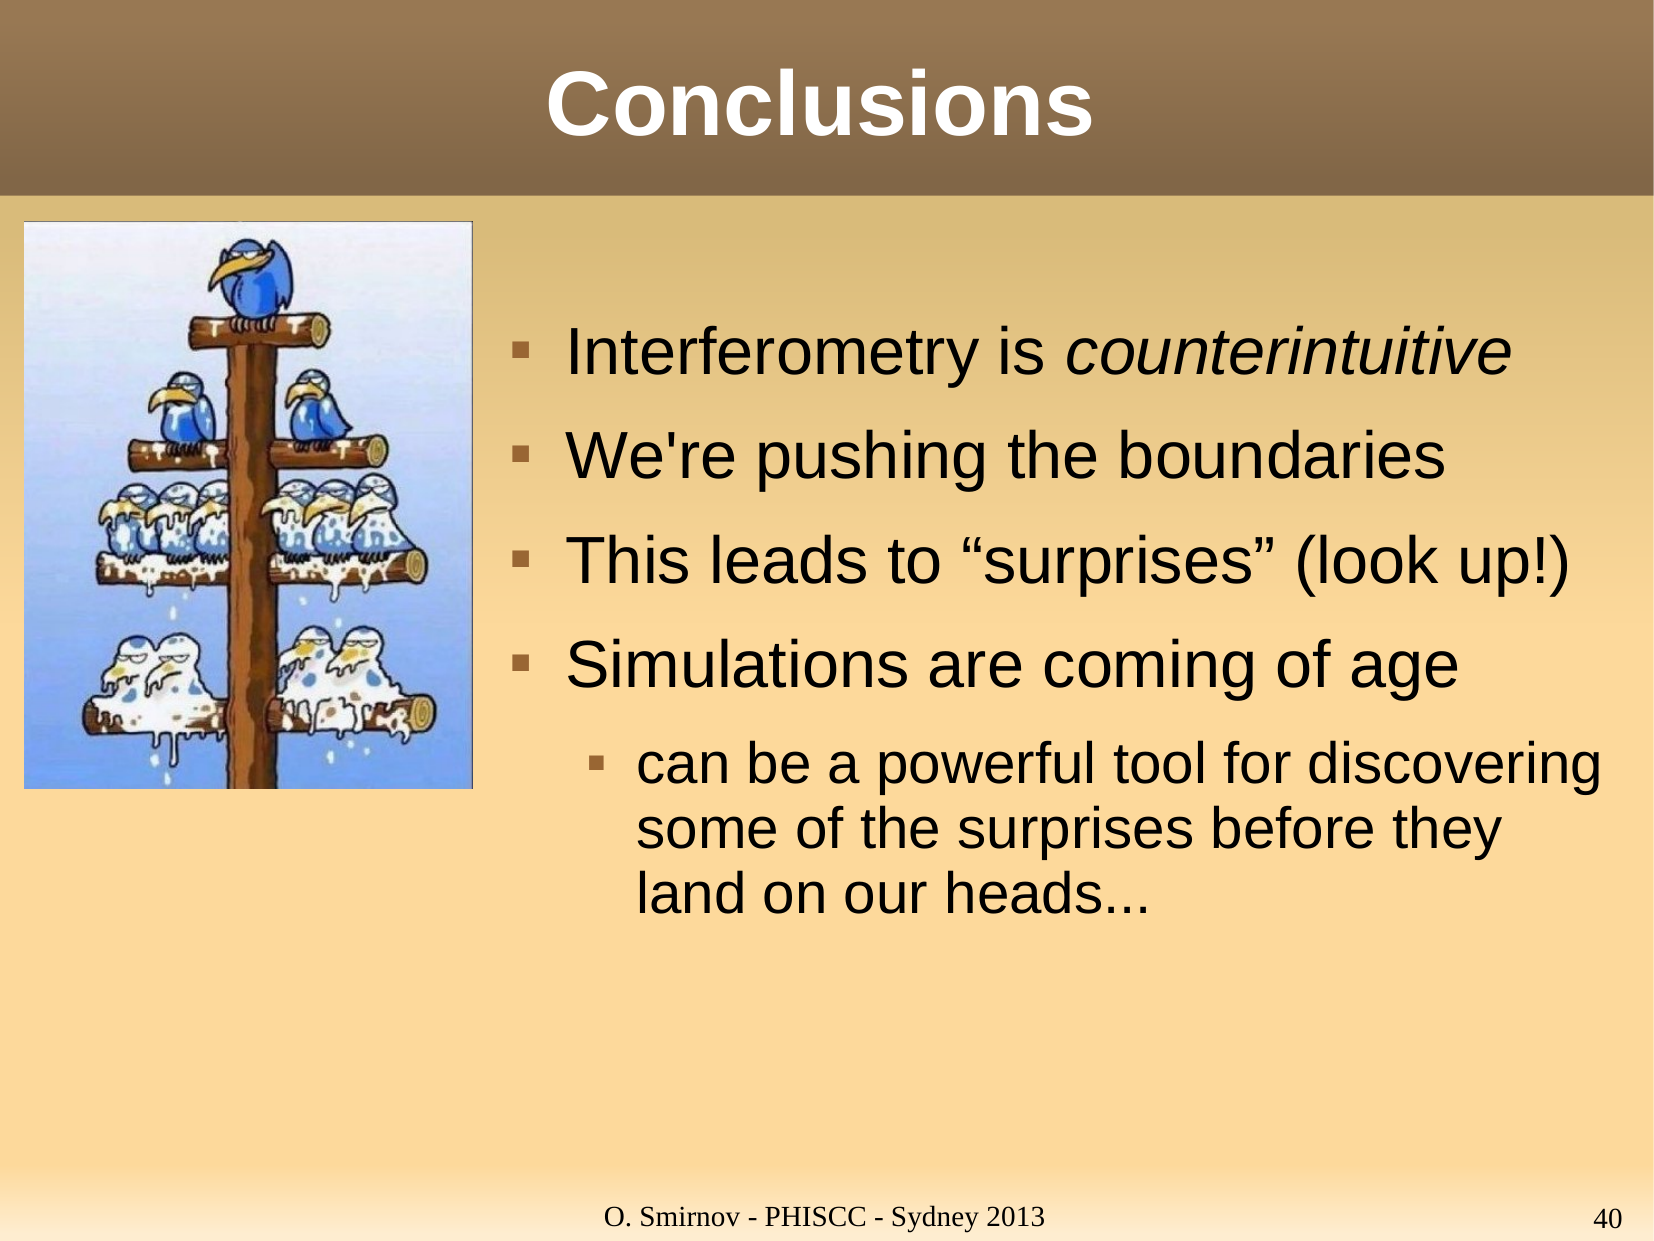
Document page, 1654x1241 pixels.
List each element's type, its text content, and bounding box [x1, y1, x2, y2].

title Conclusions [76, 0, 1565, 208]
list Interferometry is counterintuitive We're pushing the boundaries This leads to “surprises” (look up!) Simulations are coming of age can be a powerful tool for discovering some of the surprises before they land on our heads... [494, 209, 1621, 1029]
picture [0, 0, 1654, 1241]
